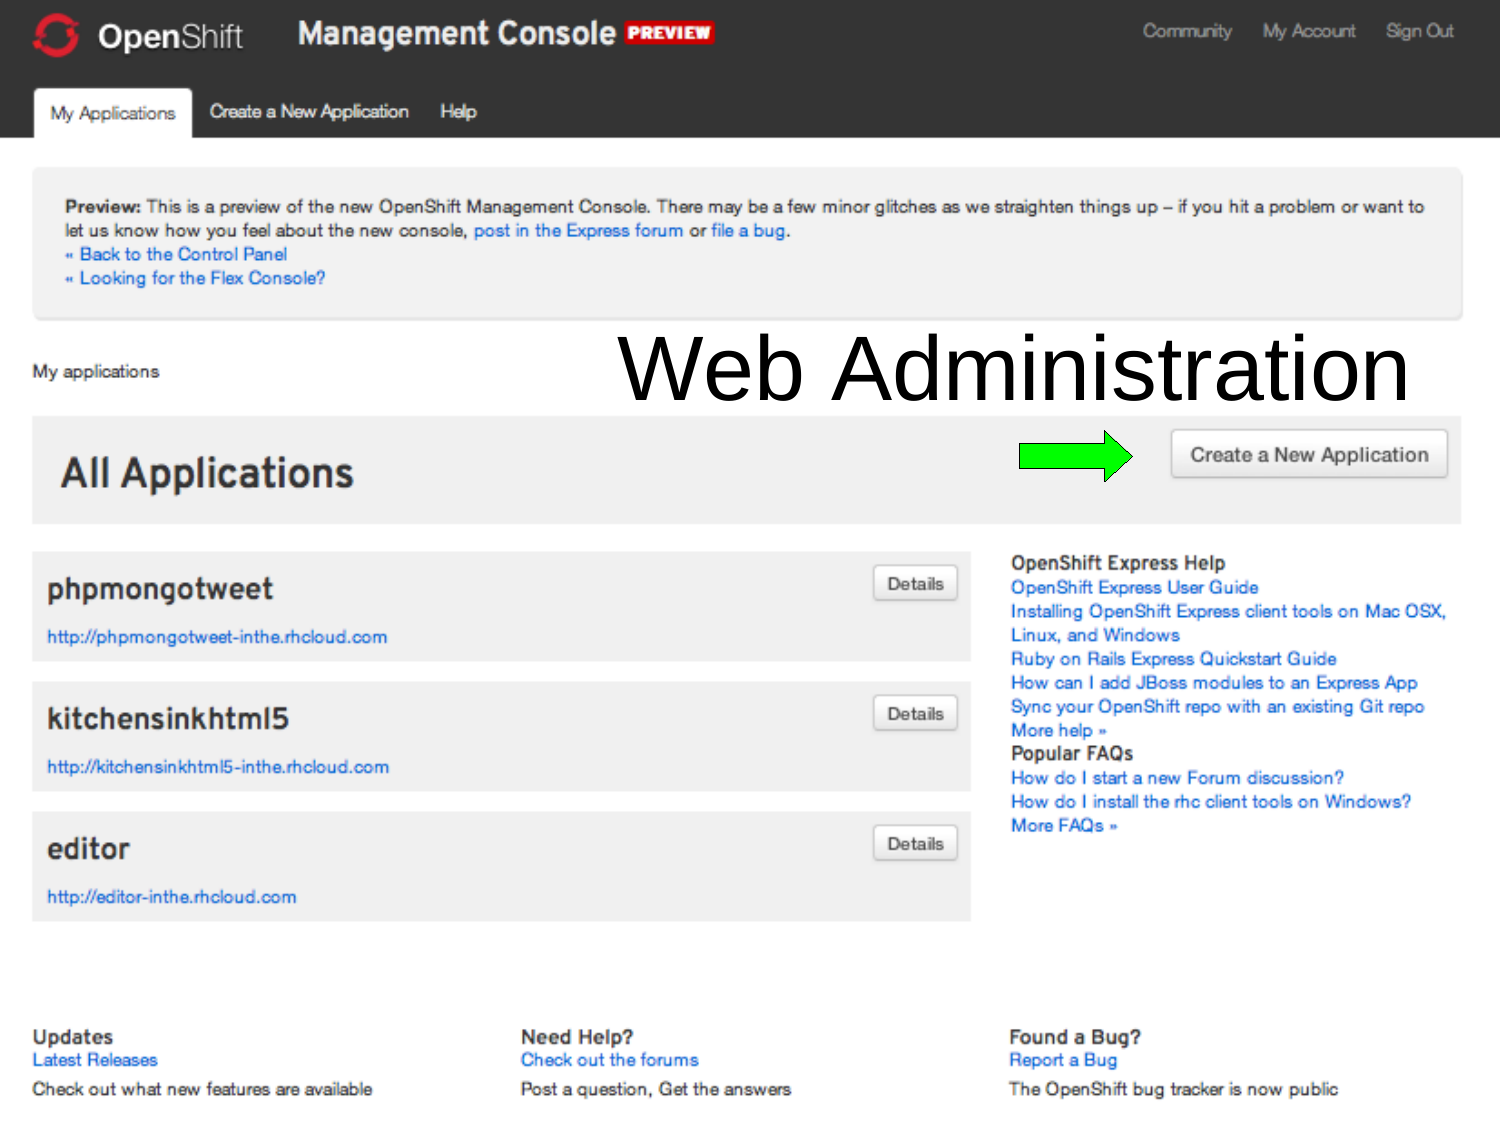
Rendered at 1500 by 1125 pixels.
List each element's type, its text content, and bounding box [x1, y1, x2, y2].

picture [0, 0, 1500, 1125]
text_box [1019, 430, 1133, 482]
title Web Administration [602, 246, 1500, 482]
